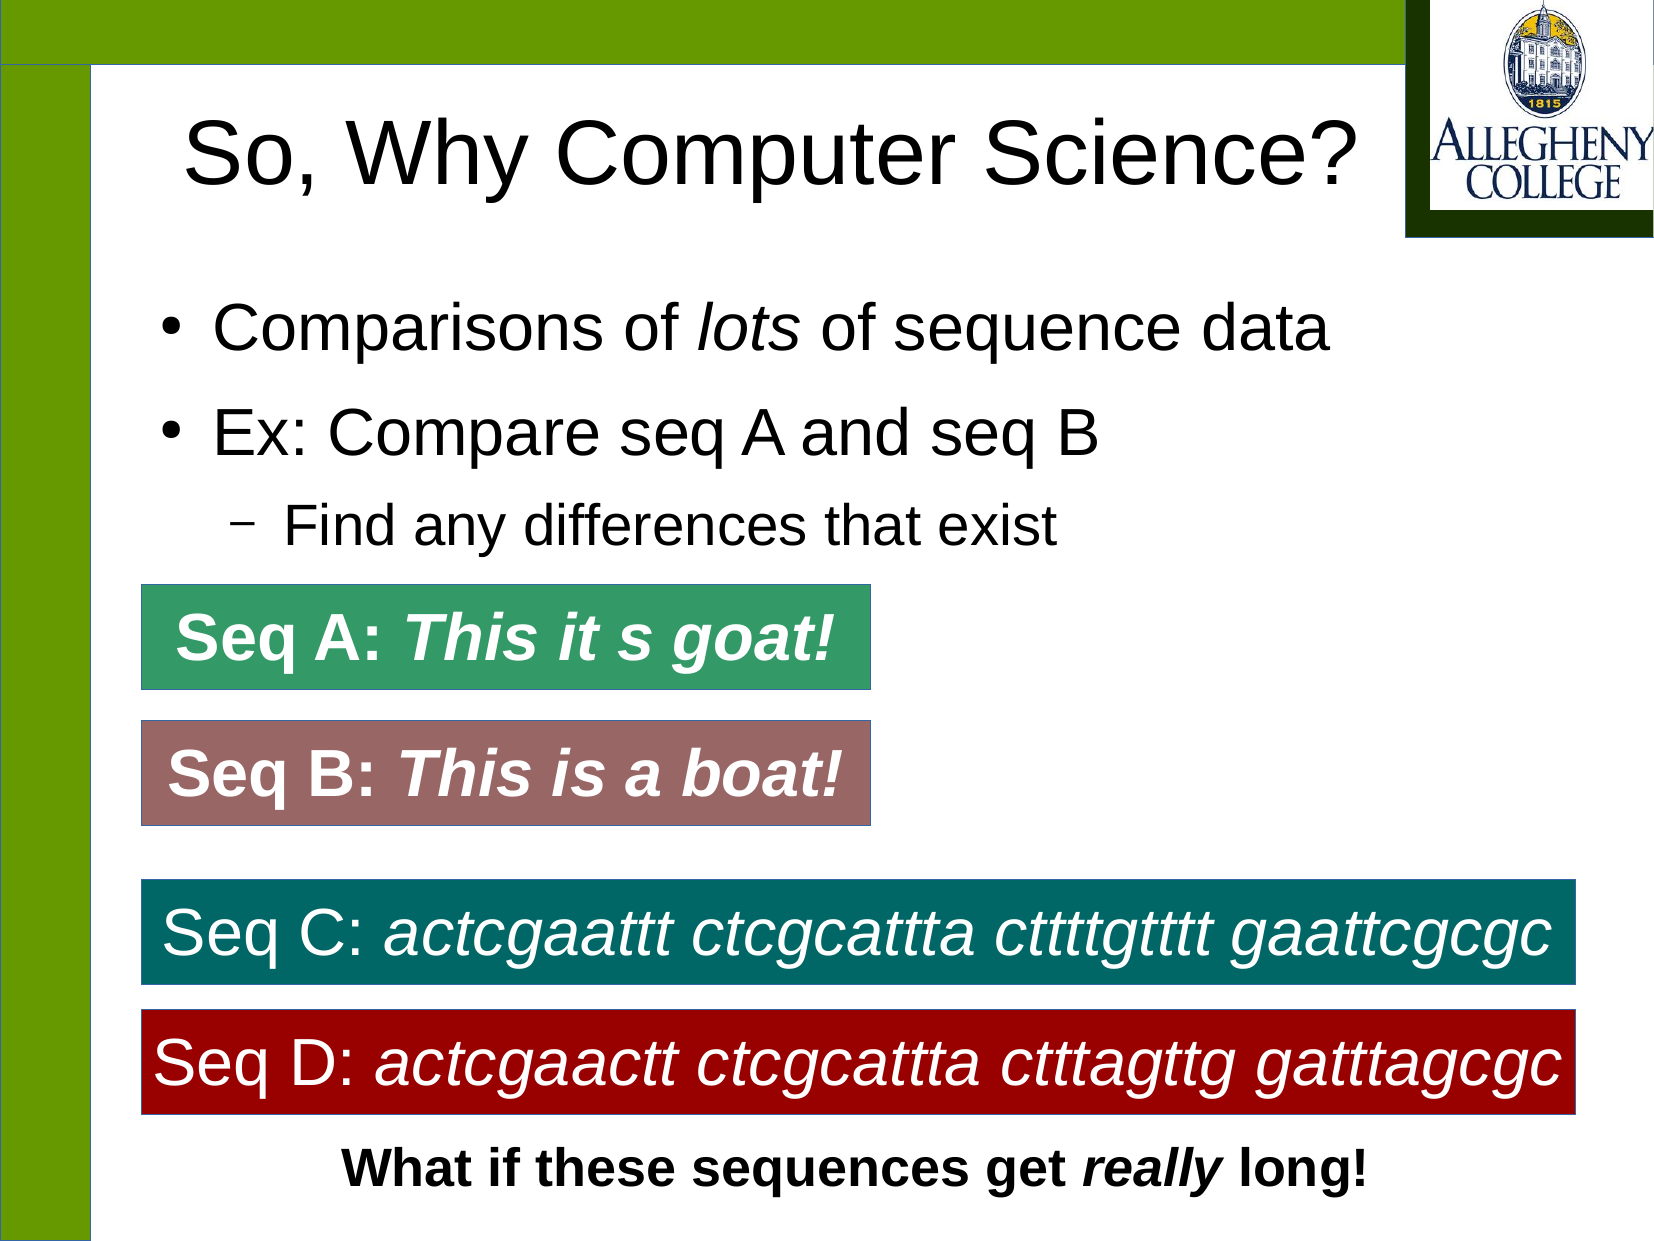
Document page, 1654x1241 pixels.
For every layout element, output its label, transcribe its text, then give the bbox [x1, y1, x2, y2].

list Comparisons of lots of sequence data Ex: Compare seq A and seq B Find any differences that exist [141, 290, 1630, 1010]
text_box [0, 0, 1654, 1241]
text_box Seq A: This it s goat! [141, 584, 871, 690]
text_box Seq B: This is a boat! [141, 720, 871, 826]
picture [1430, 0, 1654, 210]
text_box Seq D: actcgaactt ctcgcattta ctttagttg gatttagcgc [141, 1009, 1576, 1115]
text_box What if these sequences get really long! [290, 1137, 1516, 1227]
title So, Why Computer Science? [91, 65, 1474, 257]
text_box Seq C: actcgaattt ctcgcattta cttttgtttt gaattcgcgc [141, 879, 1576, 985]
